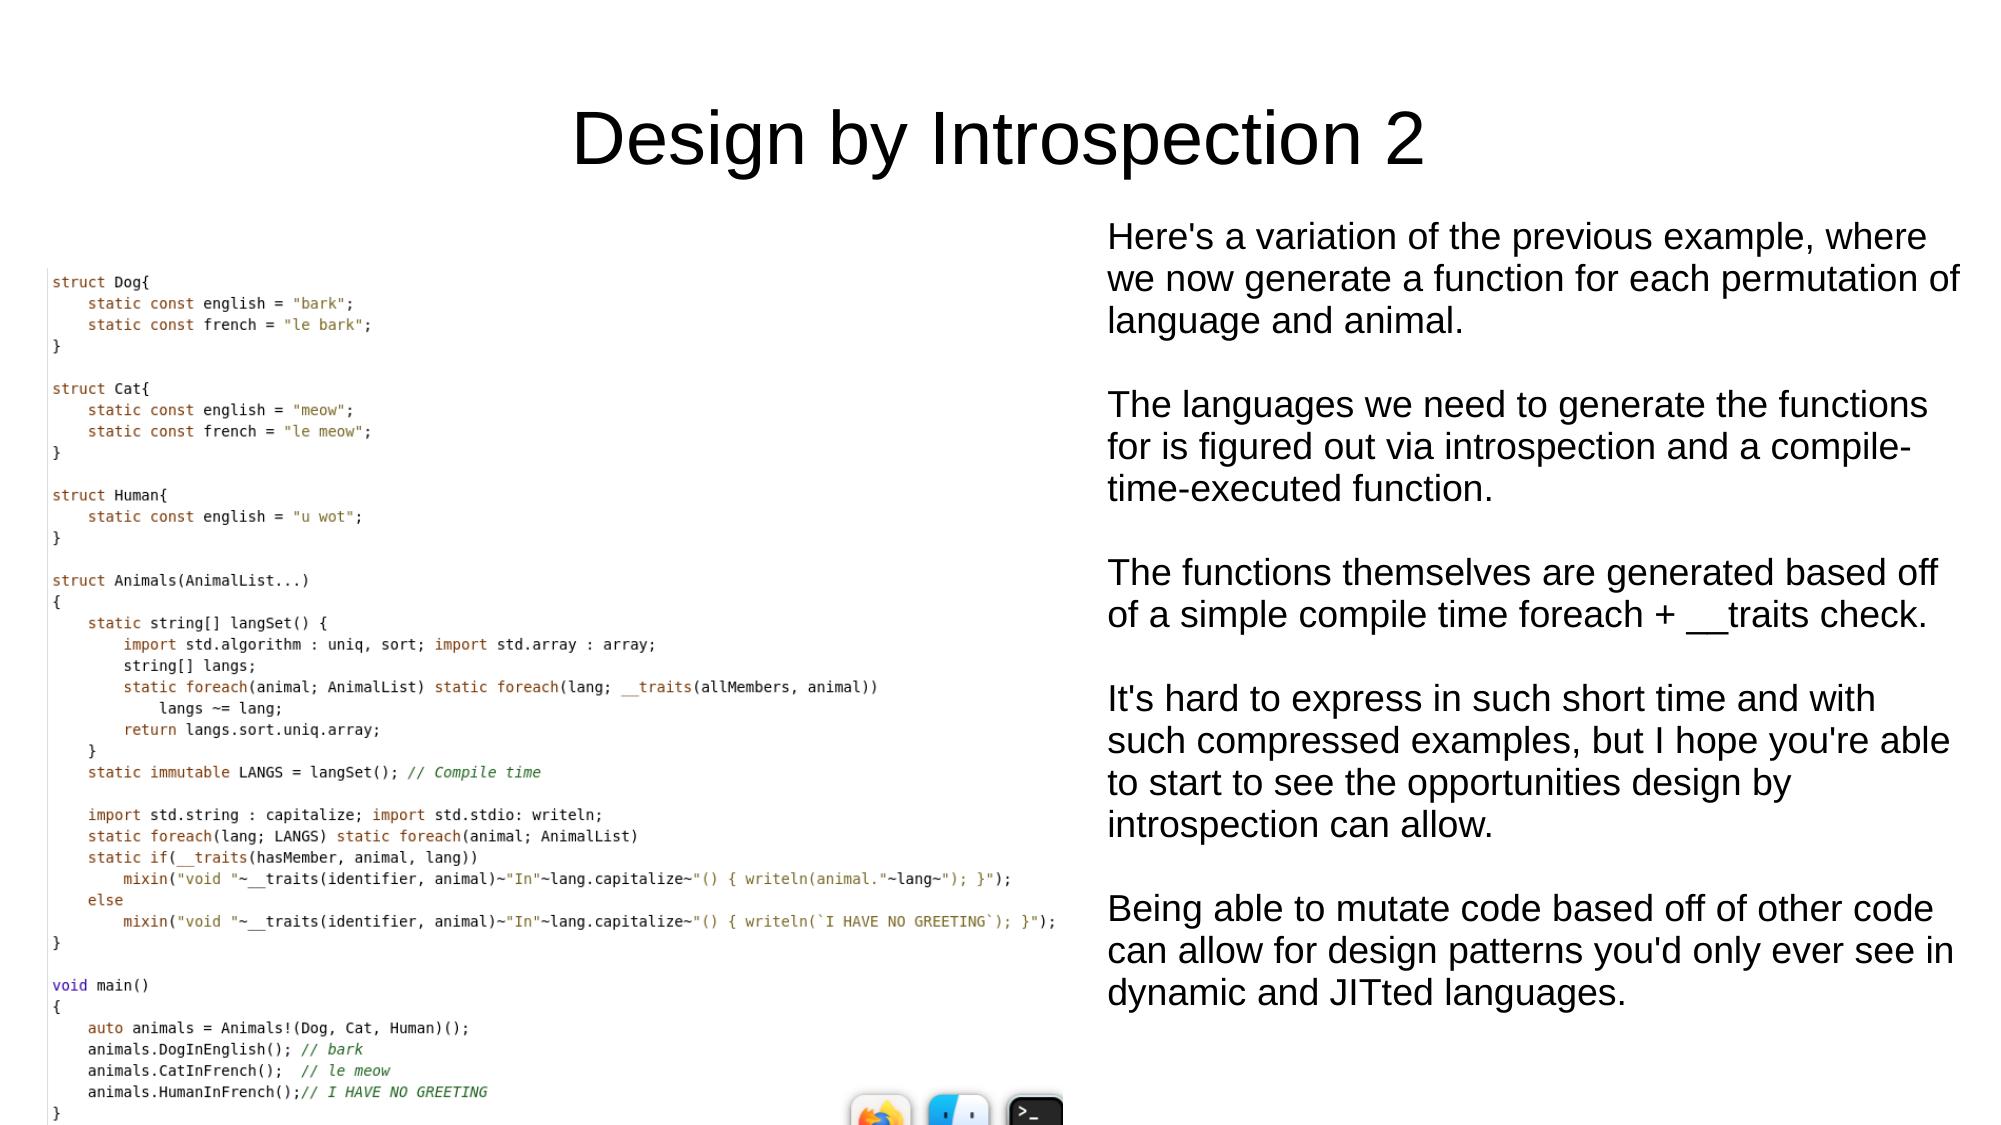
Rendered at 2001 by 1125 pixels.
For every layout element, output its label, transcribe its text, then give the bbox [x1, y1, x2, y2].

title Design by Introspection 2 [99, 44, 1900, 233]
text_box Here's a variation of the previous example, where we now generate a function for each permutation of language and animal. The languages we need to generate the functions for is figured out via introspection and a compile-time-executed function. The functions themselves are generated based off of a simple compile time foreach + __traits check. It's hard to express in such short time and with such compressed examples, but I hope you're able to start to see the opportunities design by introspection can allow. Being able to mutate code based off of other code can allow for design patterns you'd only ever see in dynamic and JITted languages. [1092, 208, 1979, 1125]
picture [47, 265, 1063, 1125]
